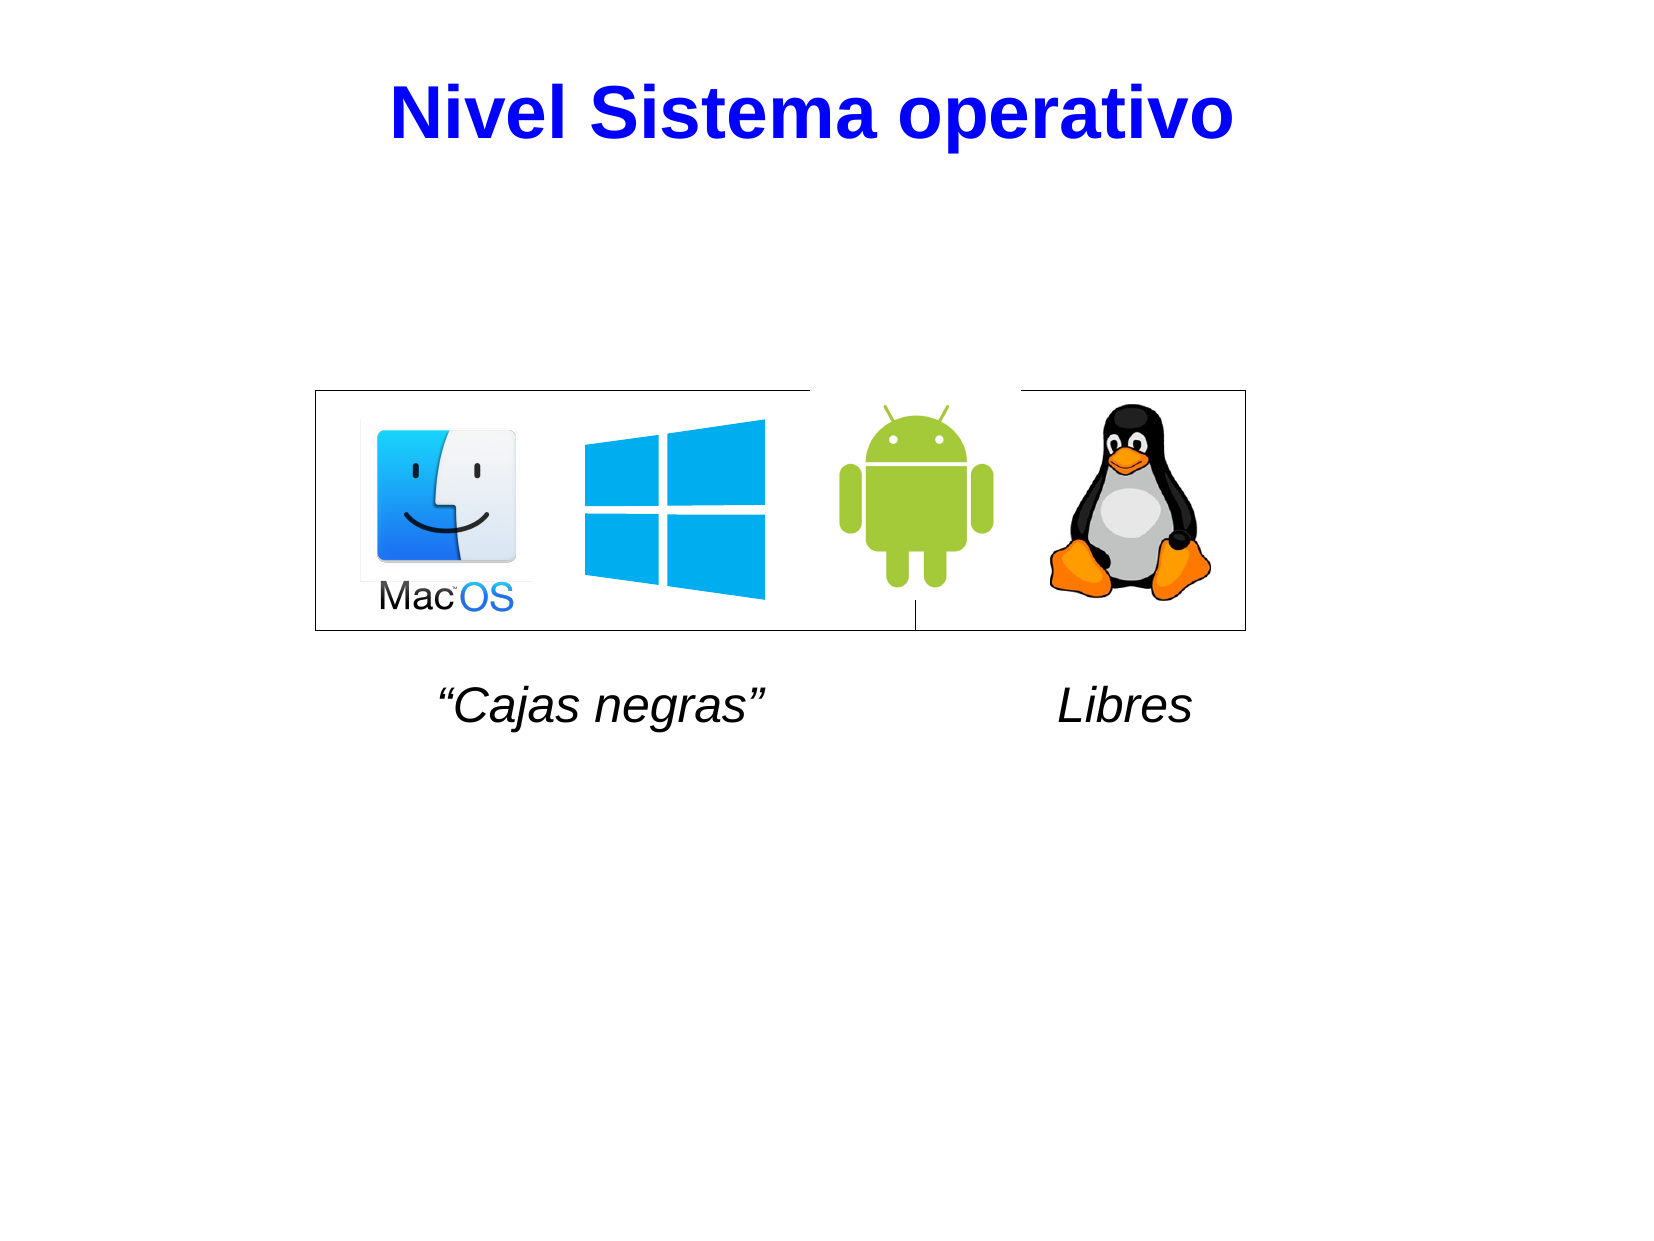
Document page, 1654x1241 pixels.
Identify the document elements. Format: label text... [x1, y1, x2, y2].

picture [810, 389, 1021, 601]
picture [315, 419, 766, 631]
picture [1050, 404, 1211, 601]
text_box Nivel Sistema operativo [64, 59, 1561, 166]
text_box [315, 390, 1246, 631]
text_box Libres [1005, 675, 1246, 736]
text_box “Cajas negras” [405, 674, 796, 736]
